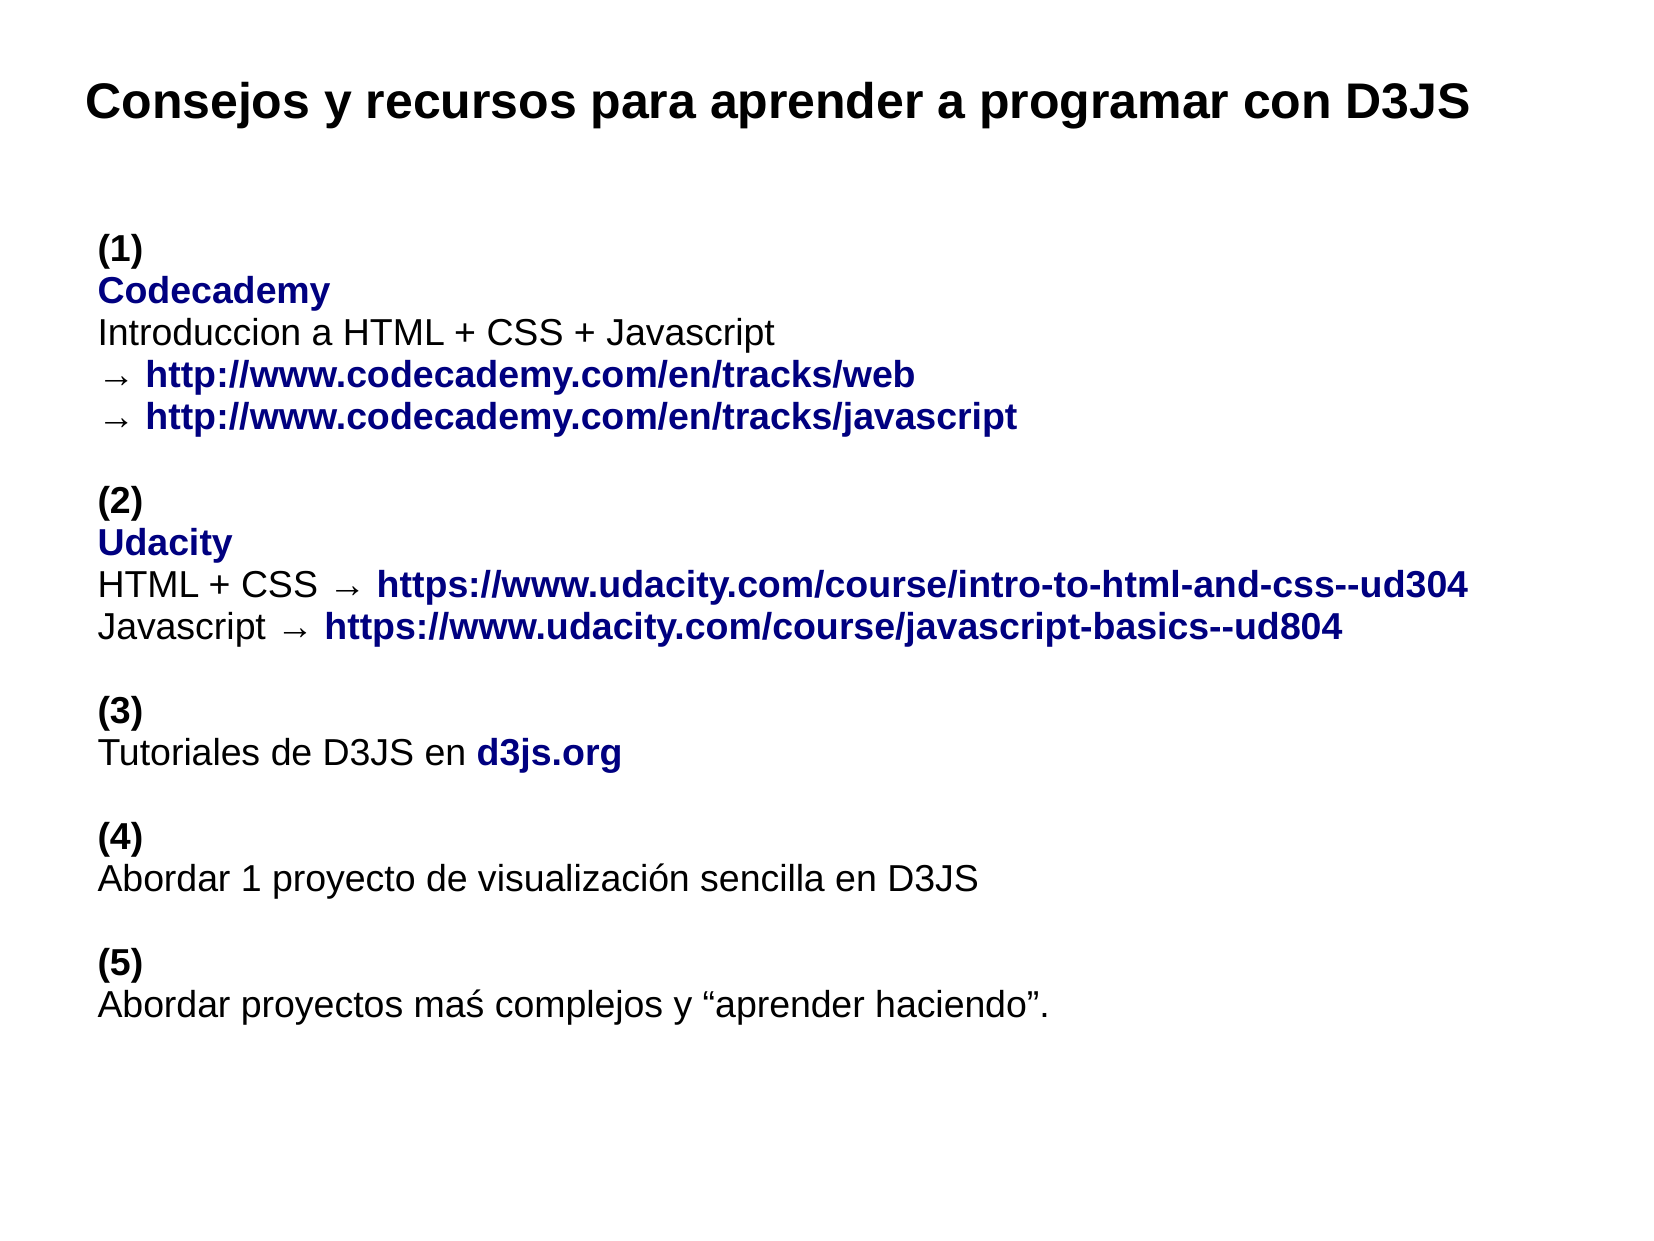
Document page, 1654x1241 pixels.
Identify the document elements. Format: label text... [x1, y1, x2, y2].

text_box (1) Codecademy Introduccion a HTML + CSS + Javascript → http://www.codecademy.com/en/tracks/web → http://www.codecademy.com/en/tracks/javascript (2) Udacity HTML + CSS → https://www.udacity.com/course/intro-to-html-and-css--ud304 Javascript → https://www.udacity.com/course/javascript-basics--ud804 (3) Tutoriales de D3JS en d3js.org (4) Abordar 1 proyecto de visualización sencilla en D3JS (5) Abordar proyectos maś complejos y “aprender haciendo”. [82, 178, 1524, 1075]
text_box Consejos y recursos para aprender a programar con D3JS [70, 66, 1583, 212]
